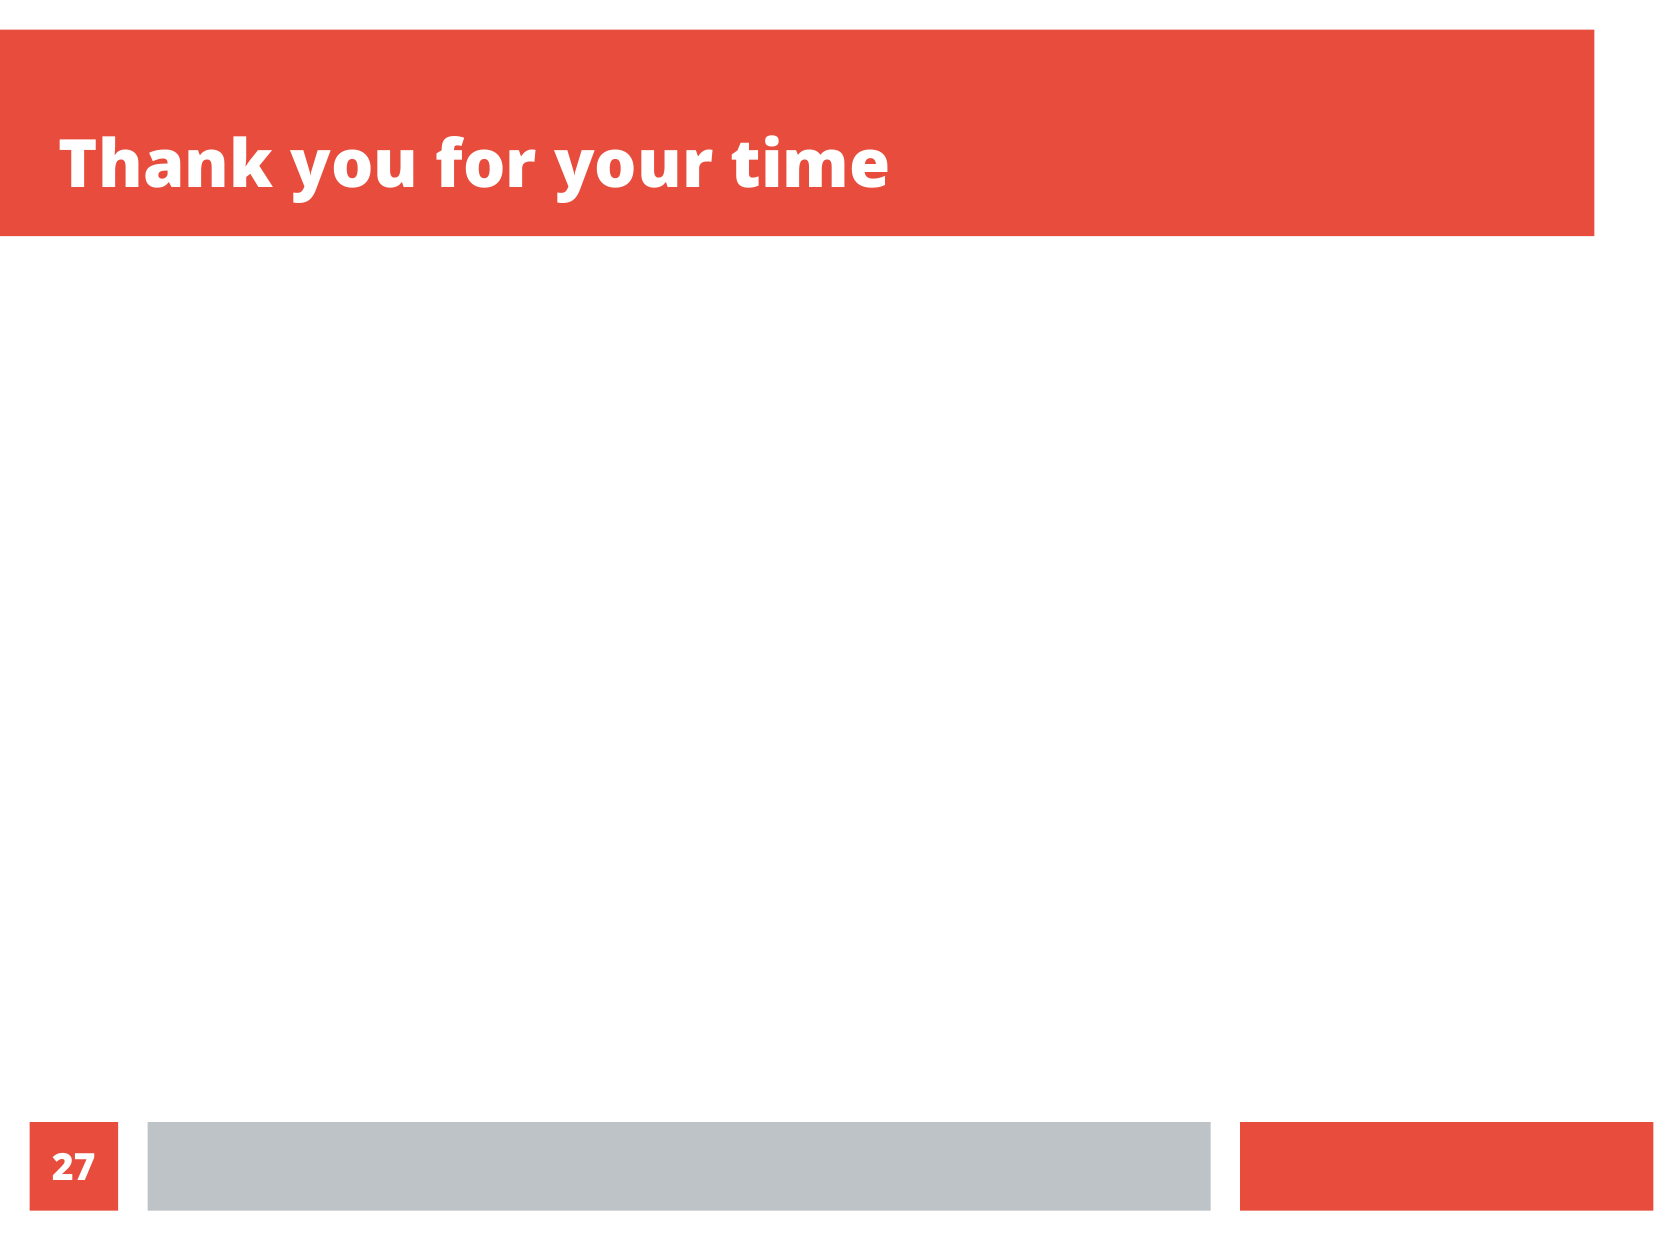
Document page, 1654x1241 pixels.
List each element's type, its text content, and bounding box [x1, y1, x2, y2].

title Thank you for your time [59, 59, 1595, 207]
